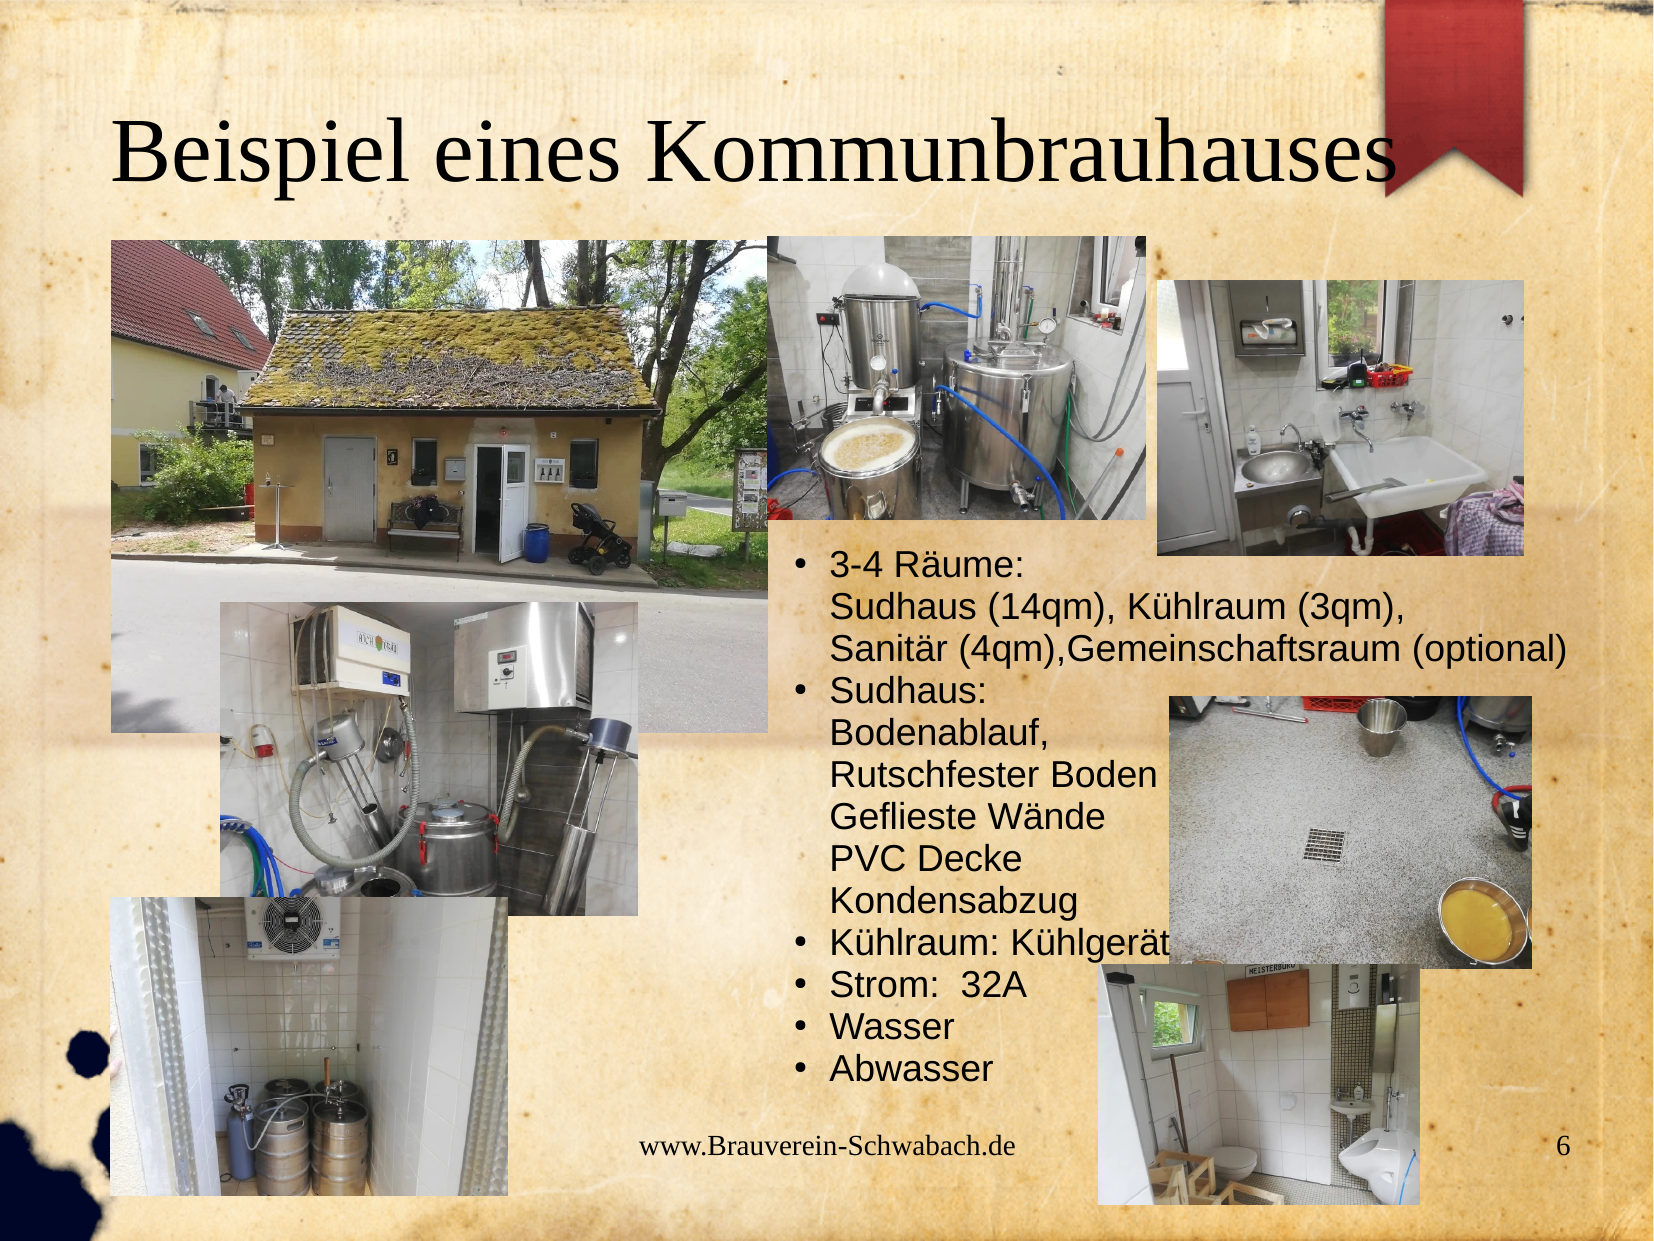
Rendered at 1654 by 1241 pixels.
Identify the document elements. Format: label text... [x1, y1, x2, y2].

text_box 3-4 Räume: Sudhaus (14qm), Kühlraum (3qm), Sanitär (4qm),Gemeinschaftsraum (optional) Sudhaus: Bodenablauf, Rutschfester Boden Geflieste Wände PVC Decke Kondensabzug Kühlraum: Kühlgerät Strom: 32A Wasser Abwasser [779, 536, 1583, 1182]
picture [0, 0, 1654, 1241]
title Beispiel eines Kommunbrauhauses [11, 47, 1500, 255]
